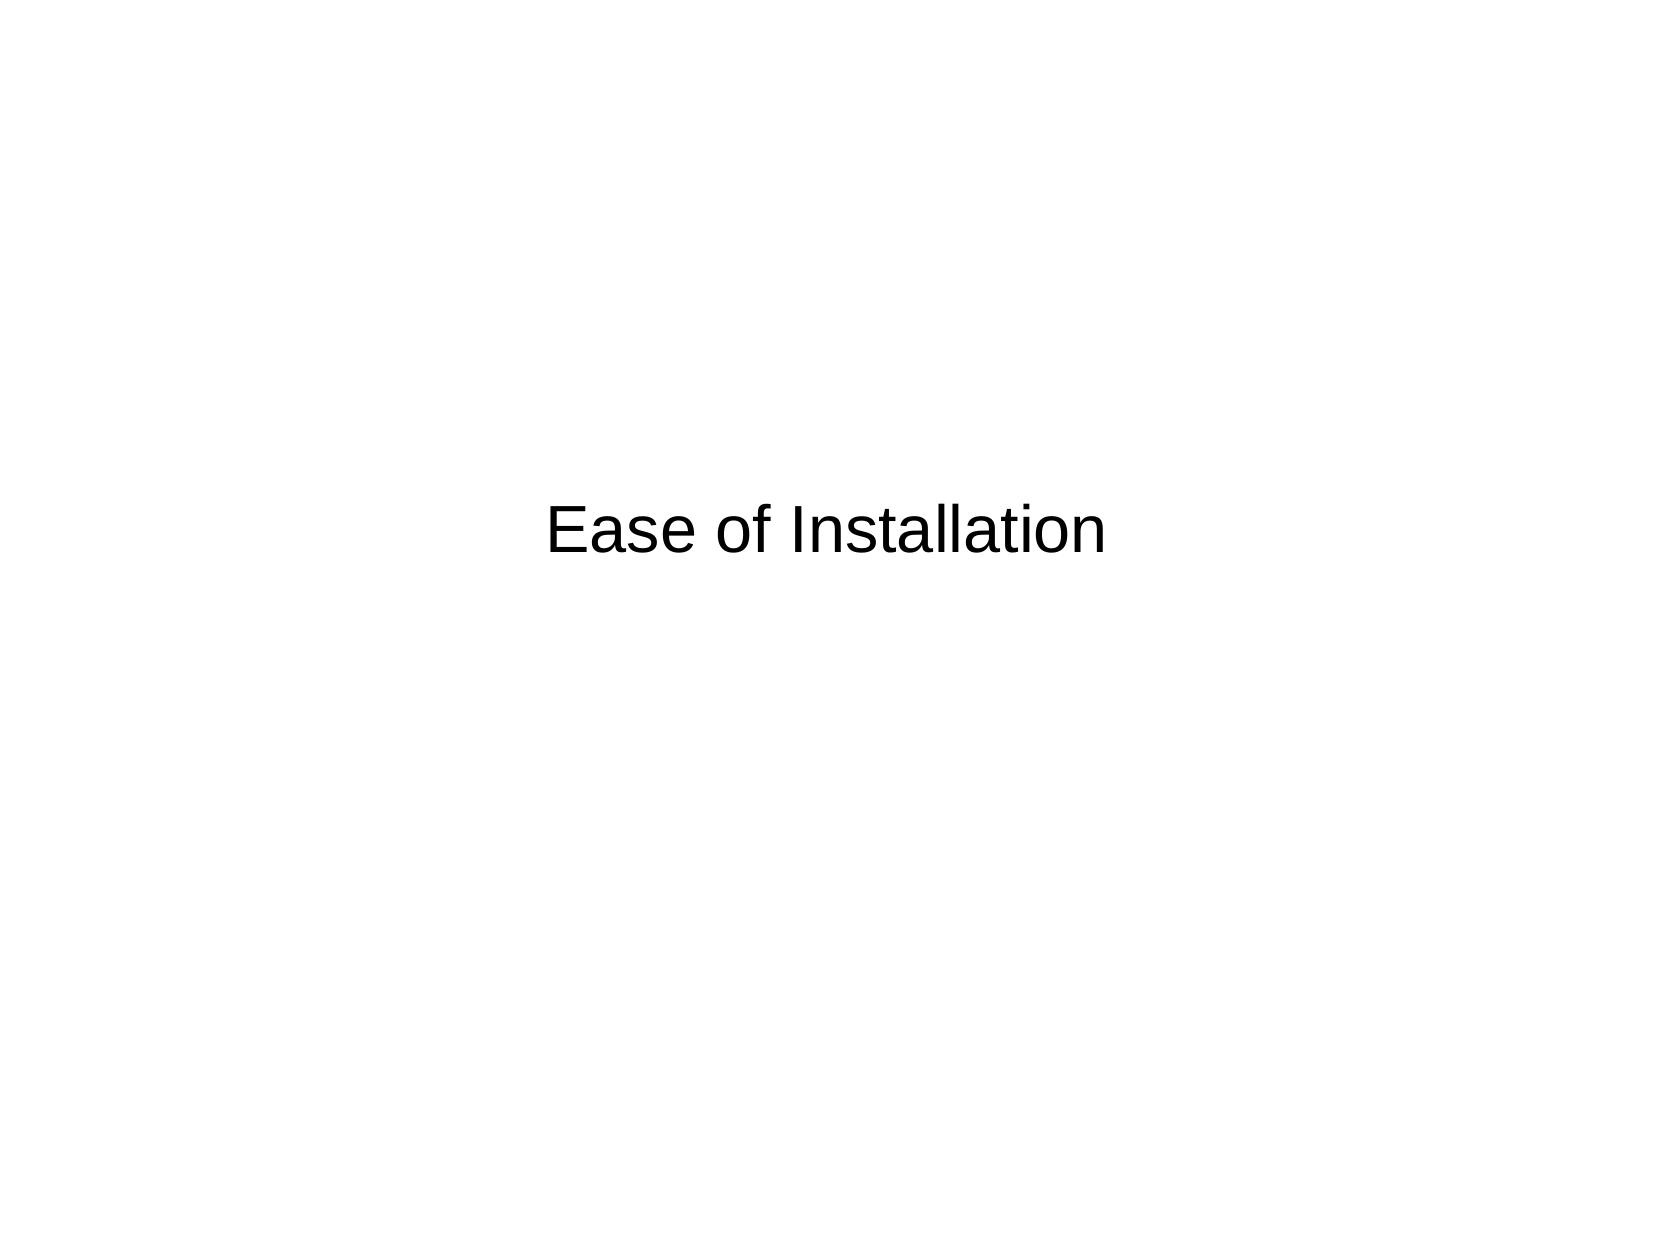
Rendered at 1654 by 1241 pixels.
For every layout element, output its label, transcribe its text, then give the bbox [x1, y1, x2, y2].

subtitle Ease of Installation [82, 49, 1571, 1010]
